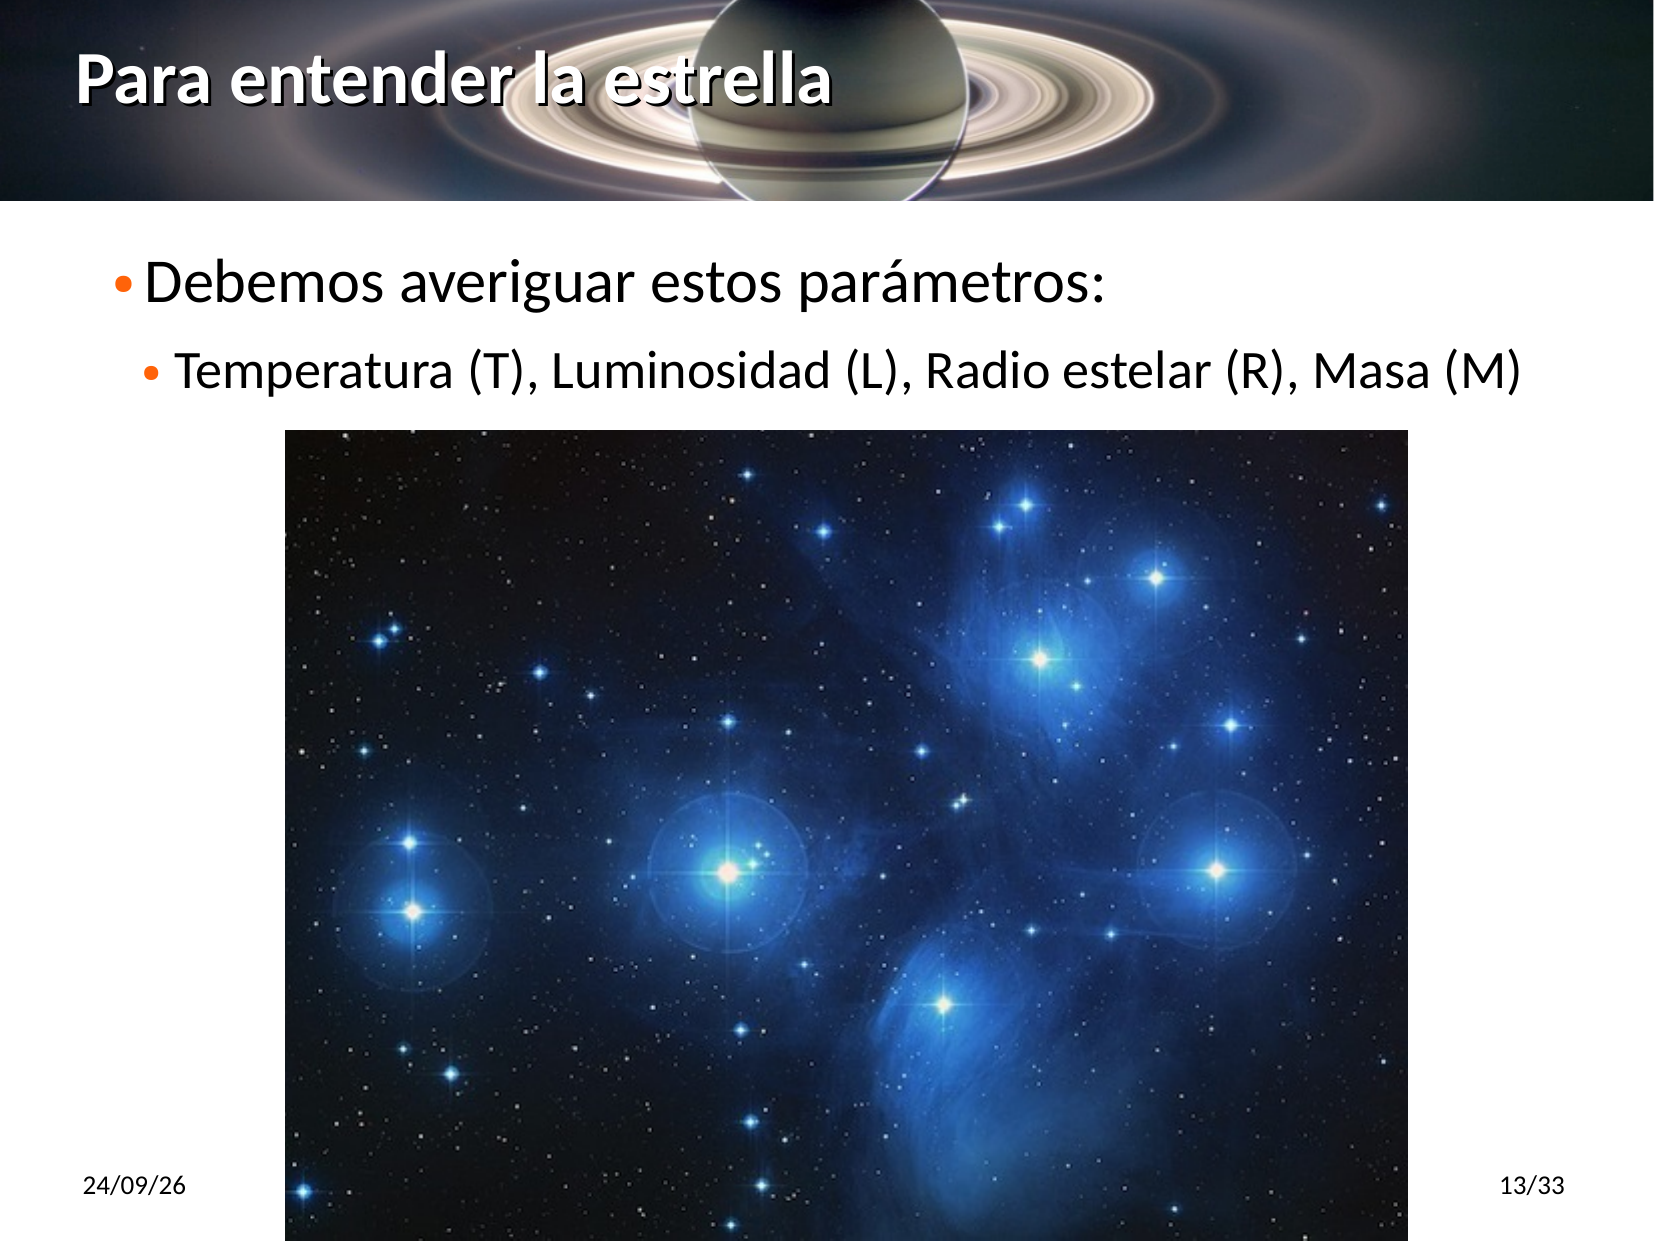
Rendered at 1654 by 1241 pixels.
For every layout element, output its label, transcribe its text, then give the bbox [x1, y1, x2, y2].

picture [0, 0, 1654, 201]
list Debemos averiguar estos parámetros: Temperatura (T), Luminosidad (L), Radio estelar (R), Masa (M) [82, 255, 1571, 1156]
picture [285, 430, 1408, 1241]
title Para entender la estrella [75, 19, 1564, 151]
